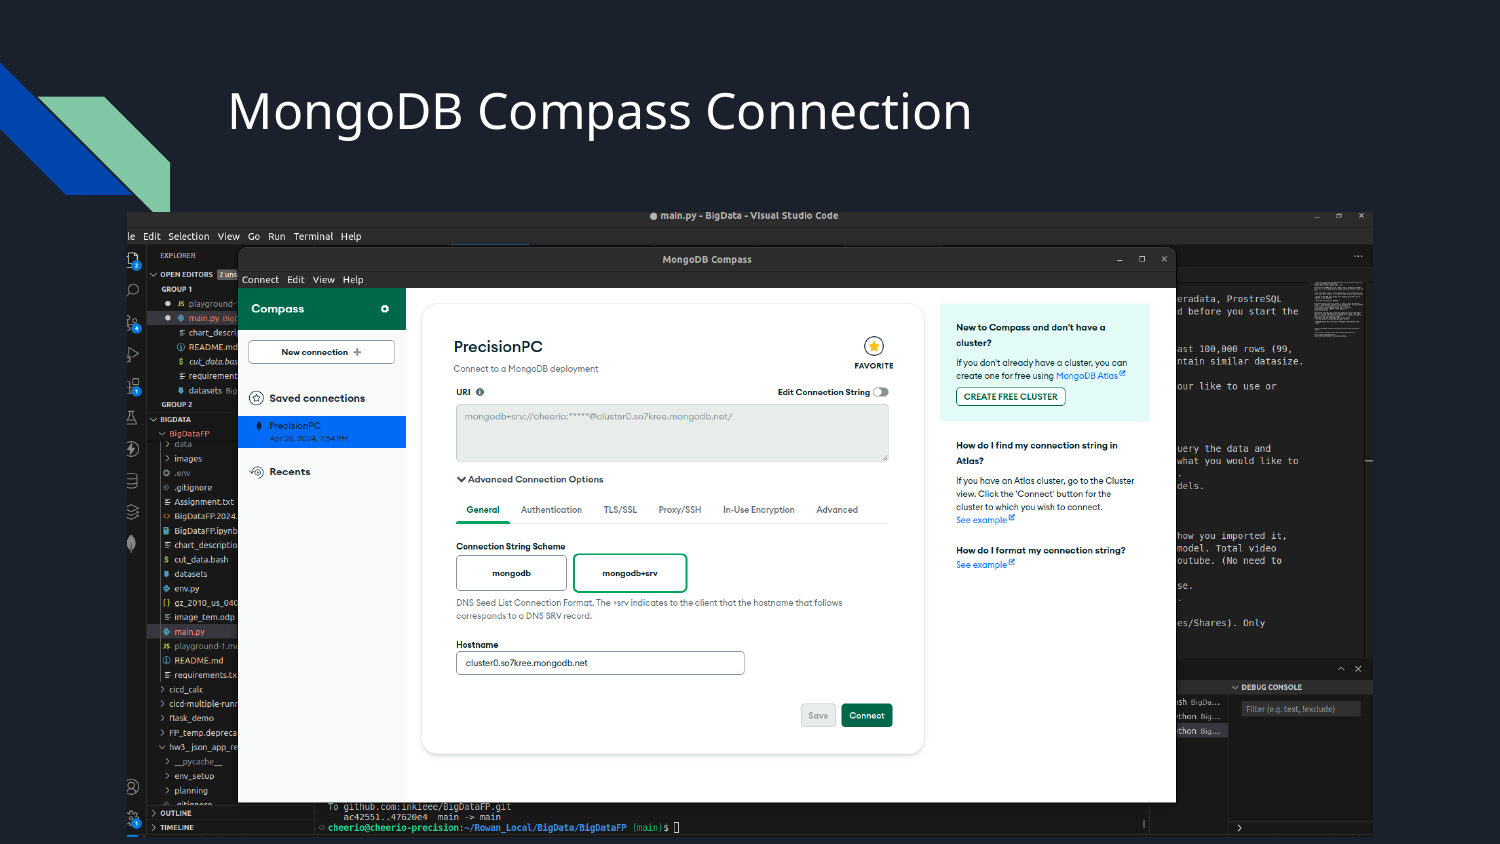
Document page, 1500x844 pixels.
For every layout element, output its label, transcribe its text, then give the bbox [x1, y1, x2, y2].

picture [127, 212, 1373, 837]
title MongoDB Compass Connection [212, 64, 1368, 215]
